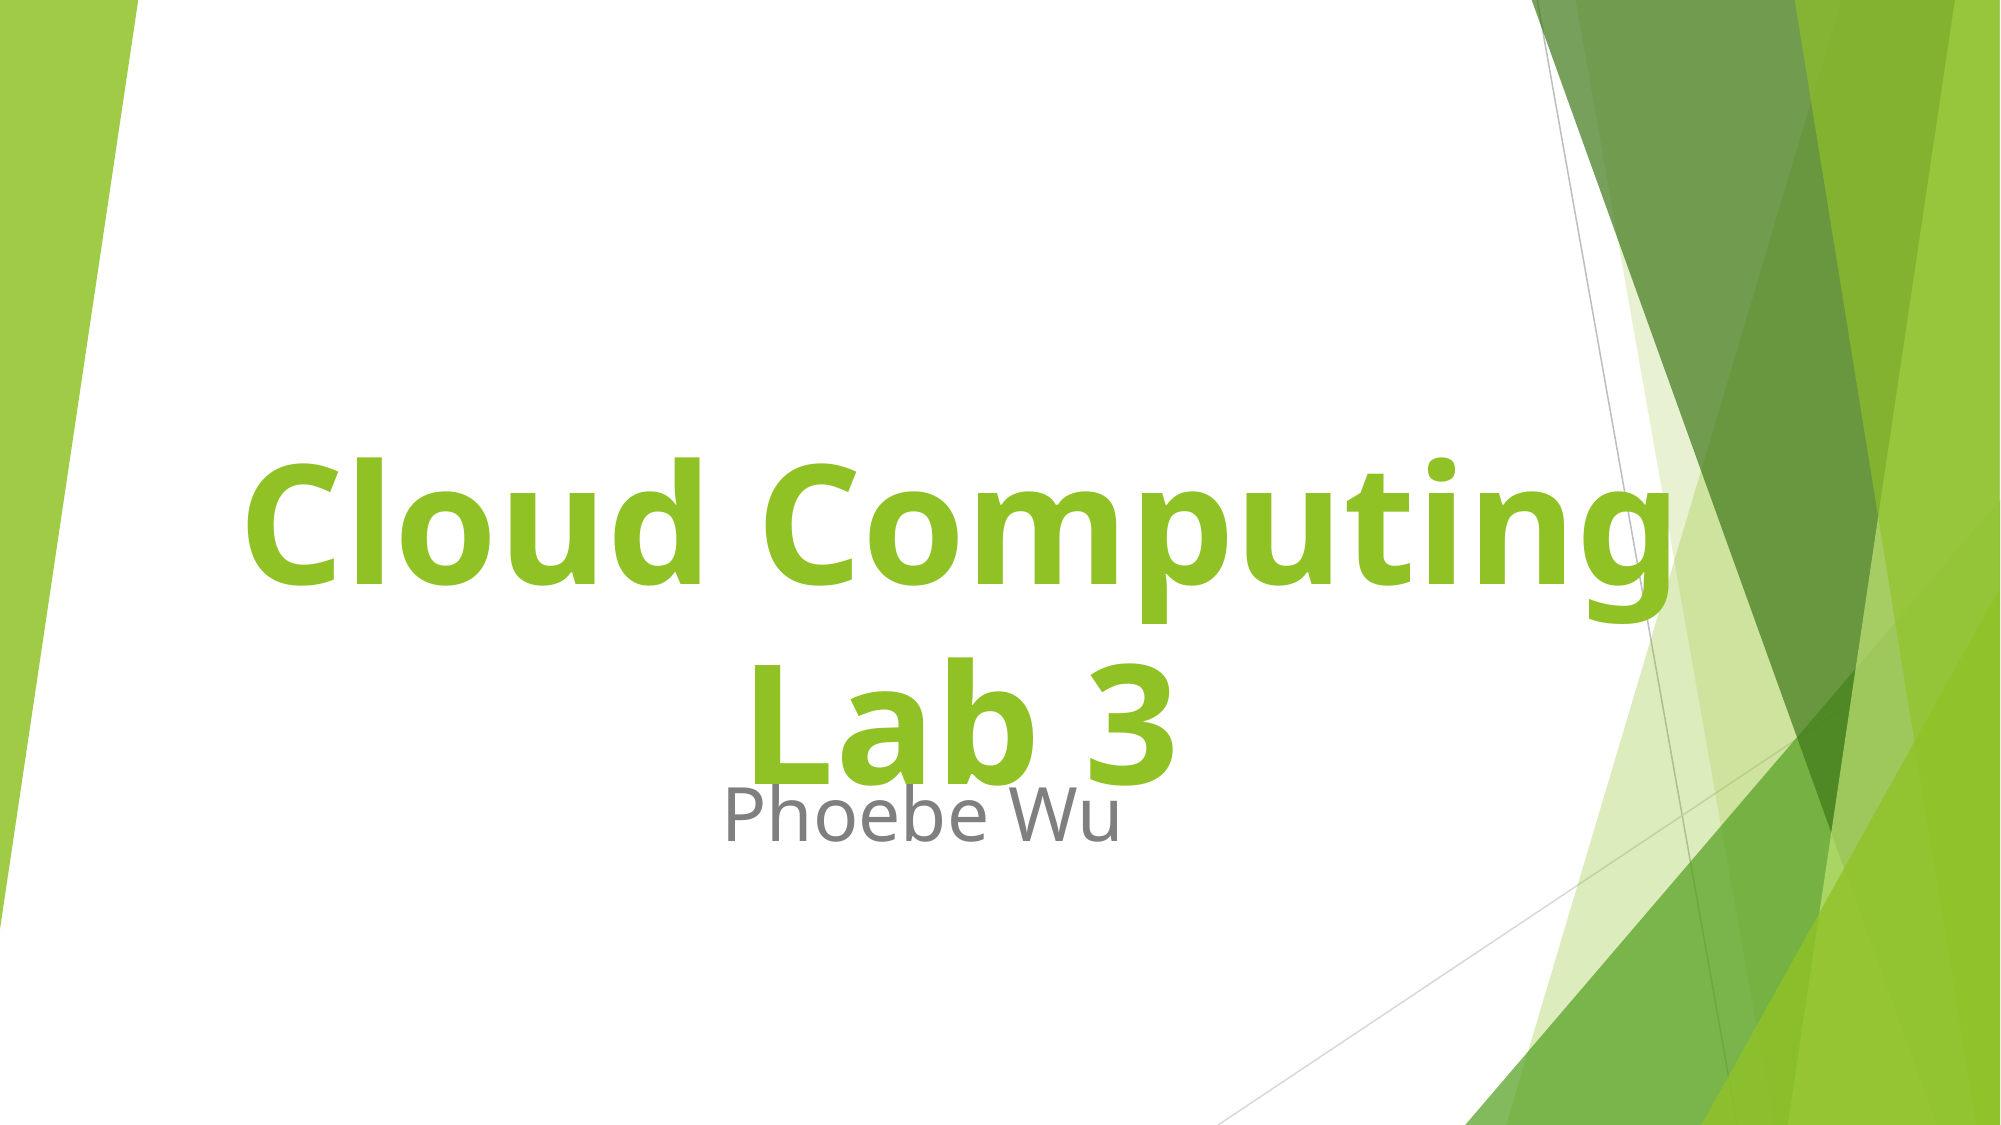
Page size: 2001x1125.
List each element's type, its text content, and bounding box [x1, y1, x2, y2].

subtitle Phoebe Wu [285, 758, 1560, 939]
title Cloud Computing Lab 3 [84, 410, 1837, 681]
